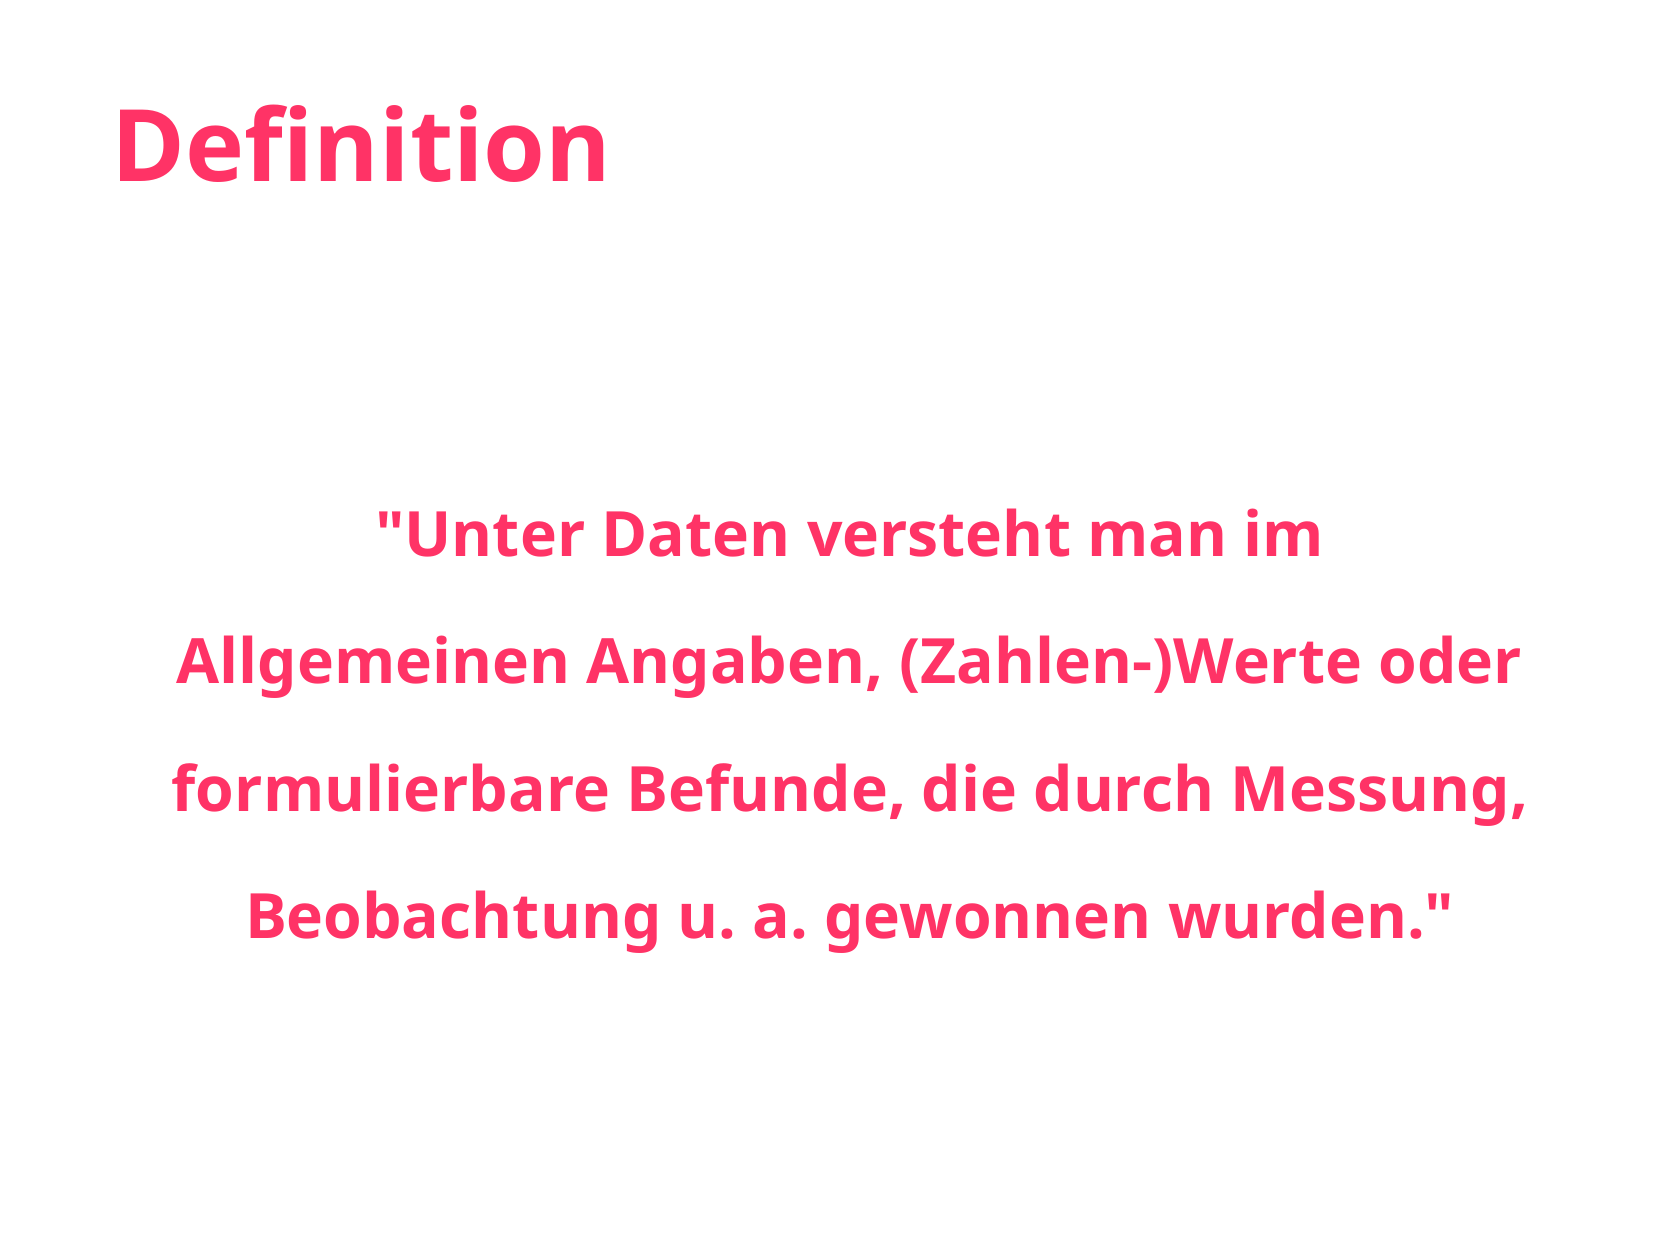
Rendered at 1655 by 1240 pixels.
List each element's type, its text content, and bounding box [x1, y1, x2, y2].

title "Unter Daten versteht man im Allgemeinen Angaben, (Zahlen-)Werte oder formulierbare Befunde, die durch Messung, Beobachtung u. a. gewonnen wurden." [135, 434, 1531, 970]
text_box Definition [96, 67, 1447, 195]
